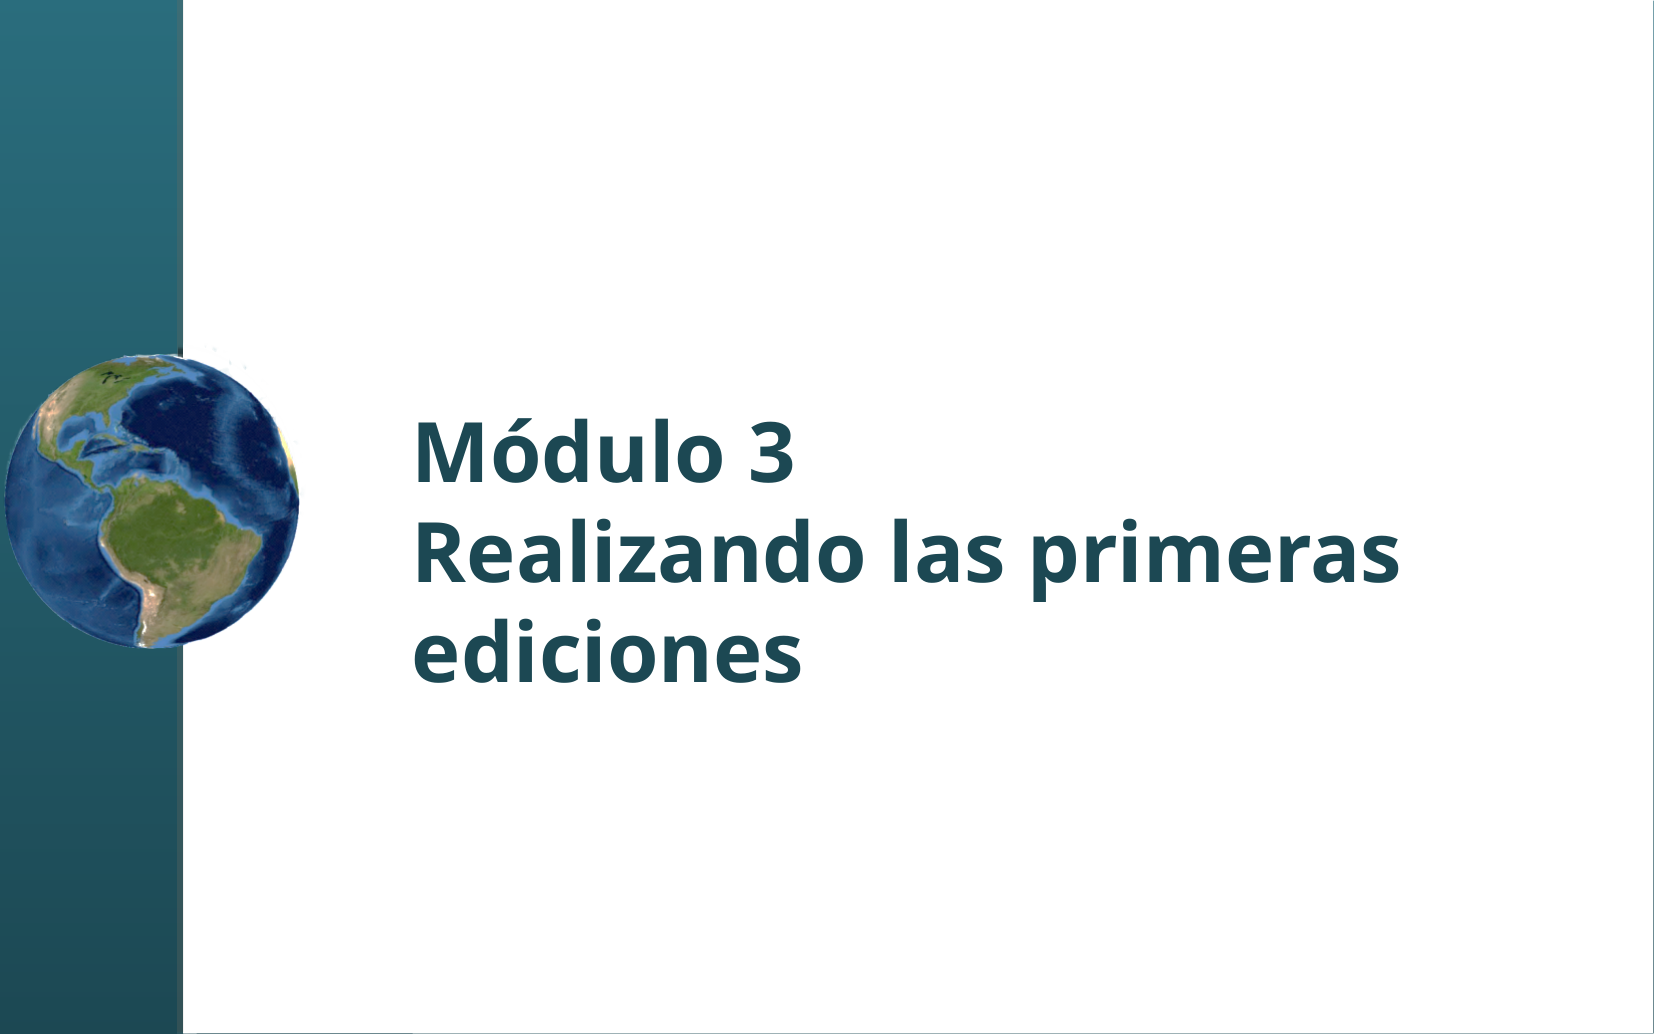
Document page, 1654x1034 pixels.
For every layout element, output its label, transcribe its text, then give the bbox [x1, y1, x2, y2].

title Módulo 3 Realizando las primeras ediciones [397, 391, 1555, 737]
picture [0, 331, 316, 663]
